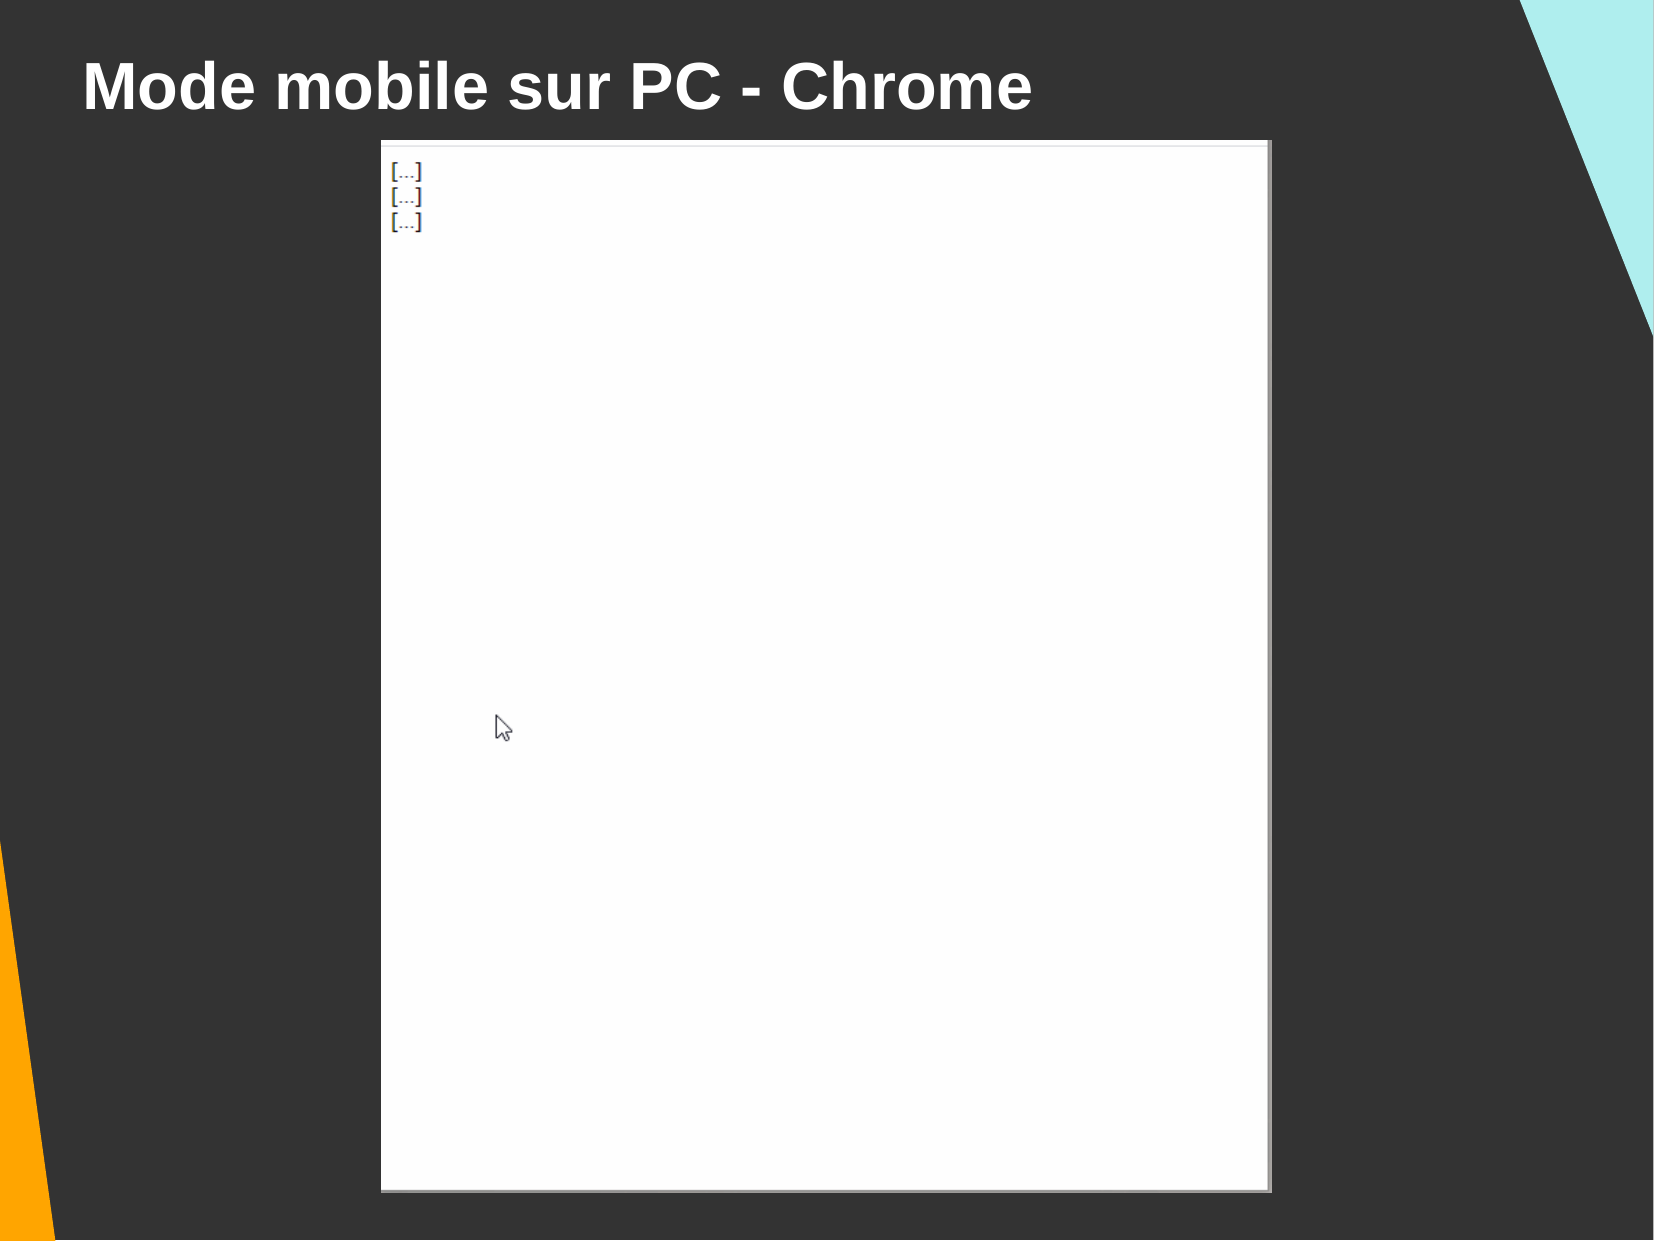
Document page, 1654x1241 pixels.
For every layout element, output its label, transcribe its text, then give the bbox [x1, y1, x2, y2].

picture [381, 140, 1272, 1193]
title Mode mobile sur PC - Chrome [82, 49, 1568, 125]
text_box [0, 840, 56, 1241]
text_box [1519, 0, 1654, 339]
